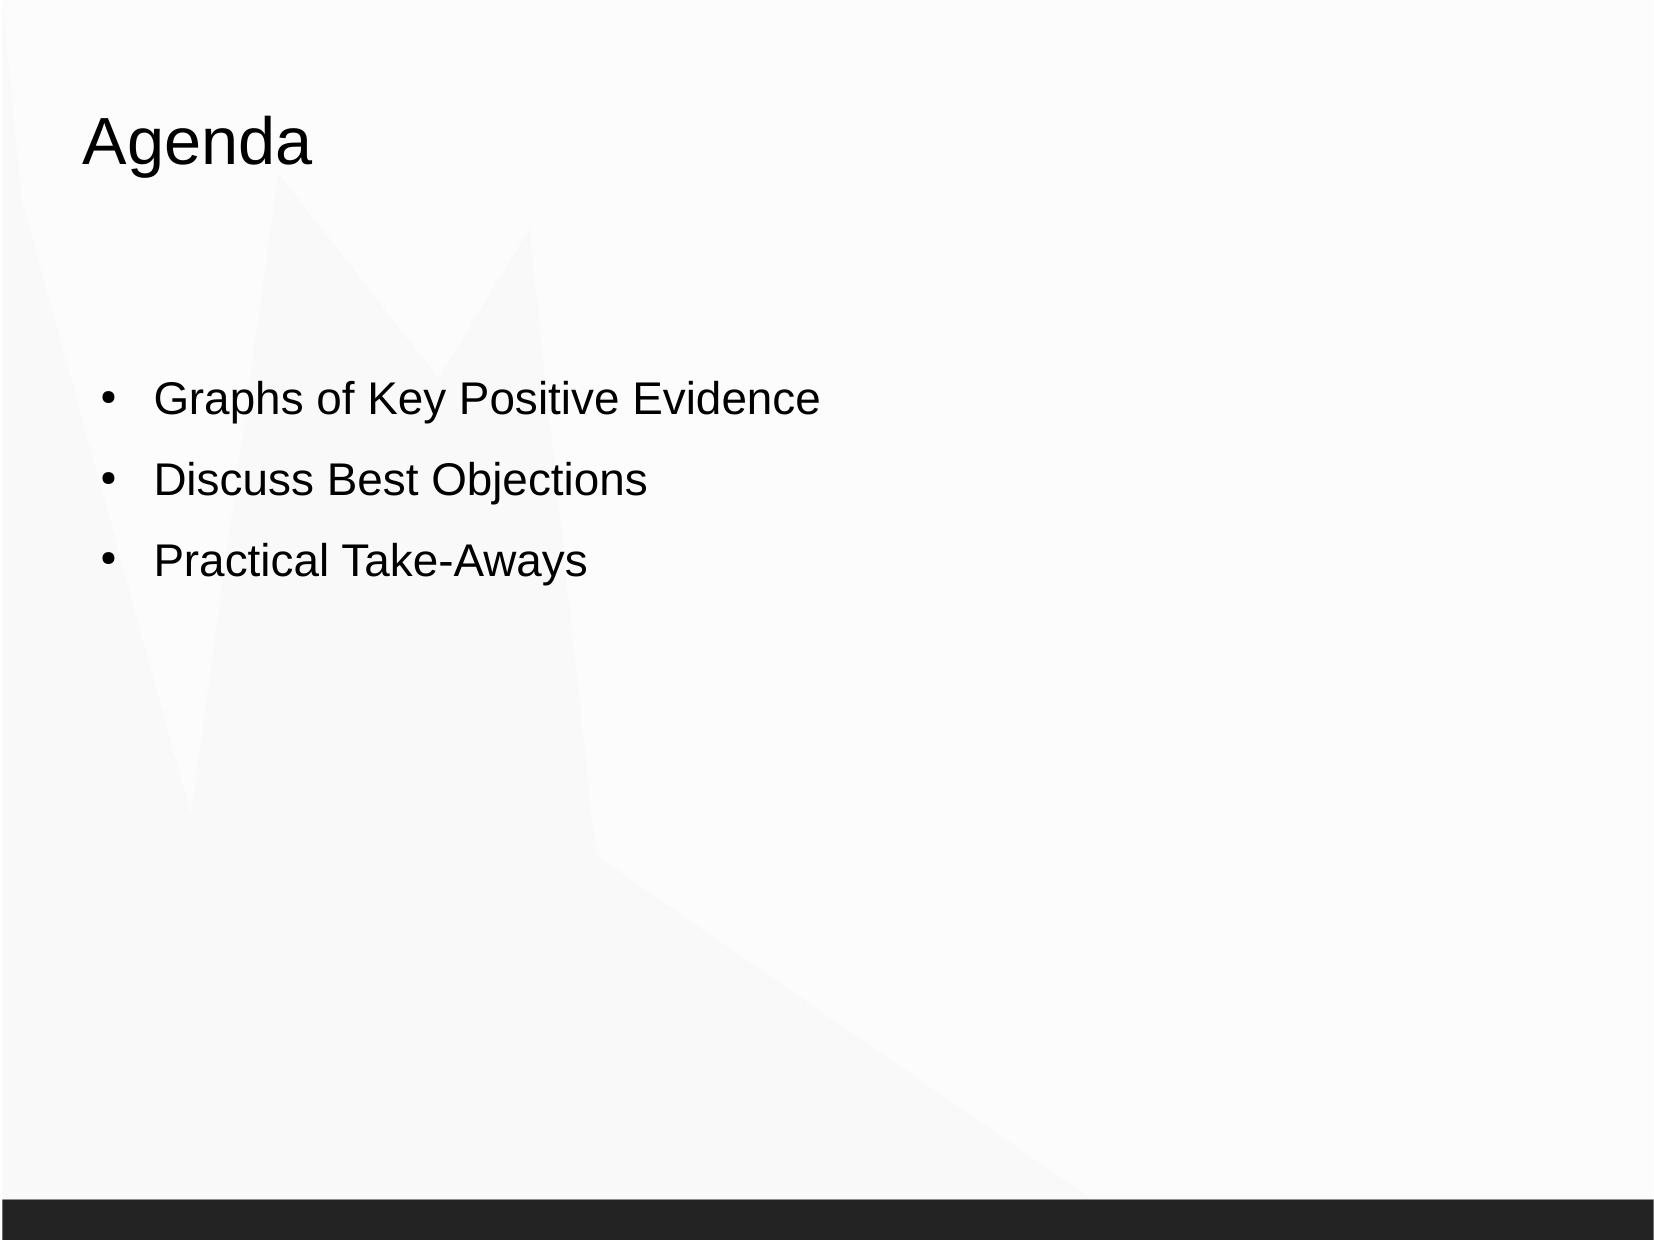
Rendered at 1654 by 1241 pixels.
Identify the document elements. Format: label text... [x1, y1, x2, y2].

list Graphs of Key Positive Evidence Discuss Best Objections Practical Take-Aways [82, 372, 1571, 1013]
title Agenda [82, 45, 1571, 238]
picture [2, 0, 1654, 1241]
